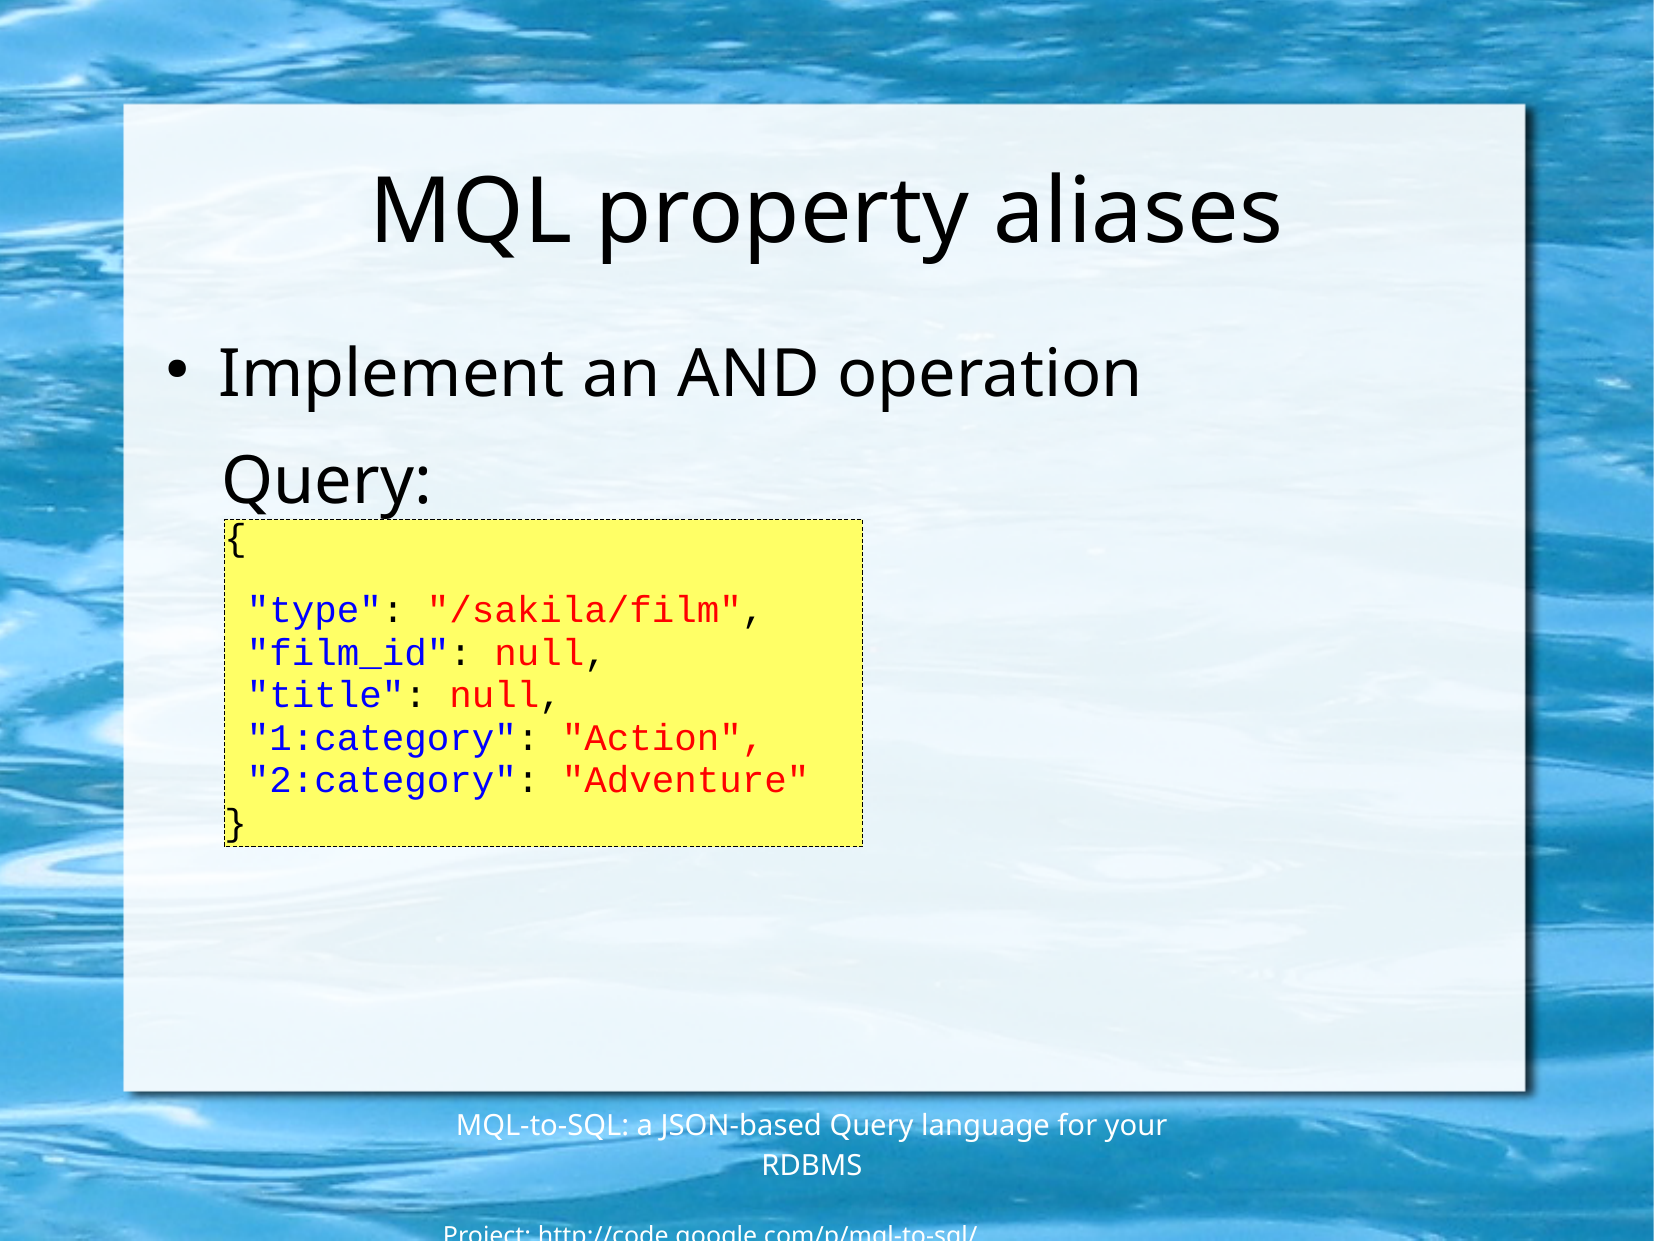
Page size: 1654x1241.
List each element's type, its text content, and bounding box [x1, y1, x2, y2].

picture [950, 1232, 957, 1241]
picture [795, 1232, 802, 1241]
picture [643, 1232, 650, 1241]
picture [575, 1232, 583, 1241]
title MQL property aliases [147, 118, 1506, 296]
picture [710, 1232, 717, 1241]
picture [471, 1232, 478, 1241]
picture [725, 1232, 732, 1241]
picture [827, 1232, 835, 1241]
picture [679, 1232, 686, 1241]
picture [694, 1232, 701, 1241]
picture [804, 1232, 810, 1241]
picture [0, 0, 1654, 1241]
picture [876, 1232, 883, 1241]
picture [780, 1232, 787, 1241]
picture [914, 1232, 921, 1241]
picture [852, 1232, 859, 1241]
picture [628, 1232, 635, 1241]
picture [541, 1232, 548, 1241]
picture [861, 1232, 867, 1241]
list { "type": "/sakila/film", "film_id": null, "title": null, "1:category": "Action", "2:category": "Adventure" } [224, 526, 863, 847]
list Implement an AND operation [147, 324, 1506, 526]
picture [447, 1228, 454, 1235]
